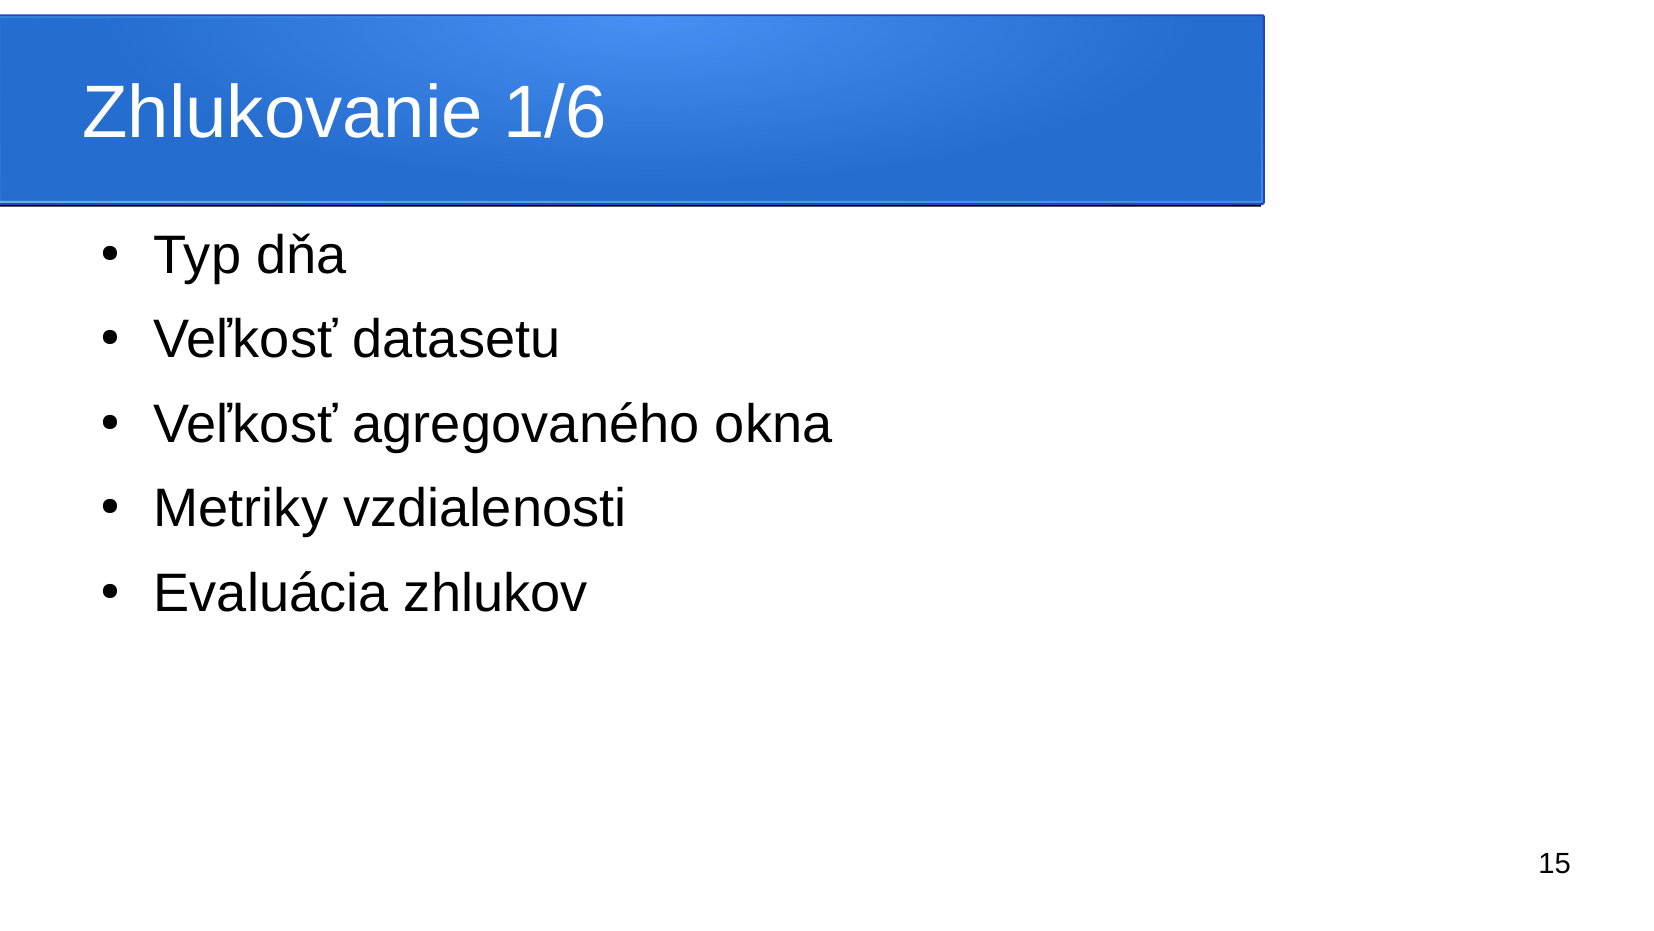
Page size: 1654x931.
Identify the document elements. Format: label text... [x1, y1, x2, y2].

list Typ dňa Veľkosť datasetu Veľkosť agregovaného okna Metriky vzdialenosti Evaluácia zhlukov [82, 224, 1571, 764]
title Zhlukovanie 1/6 [82, 35, 1235, 189]
